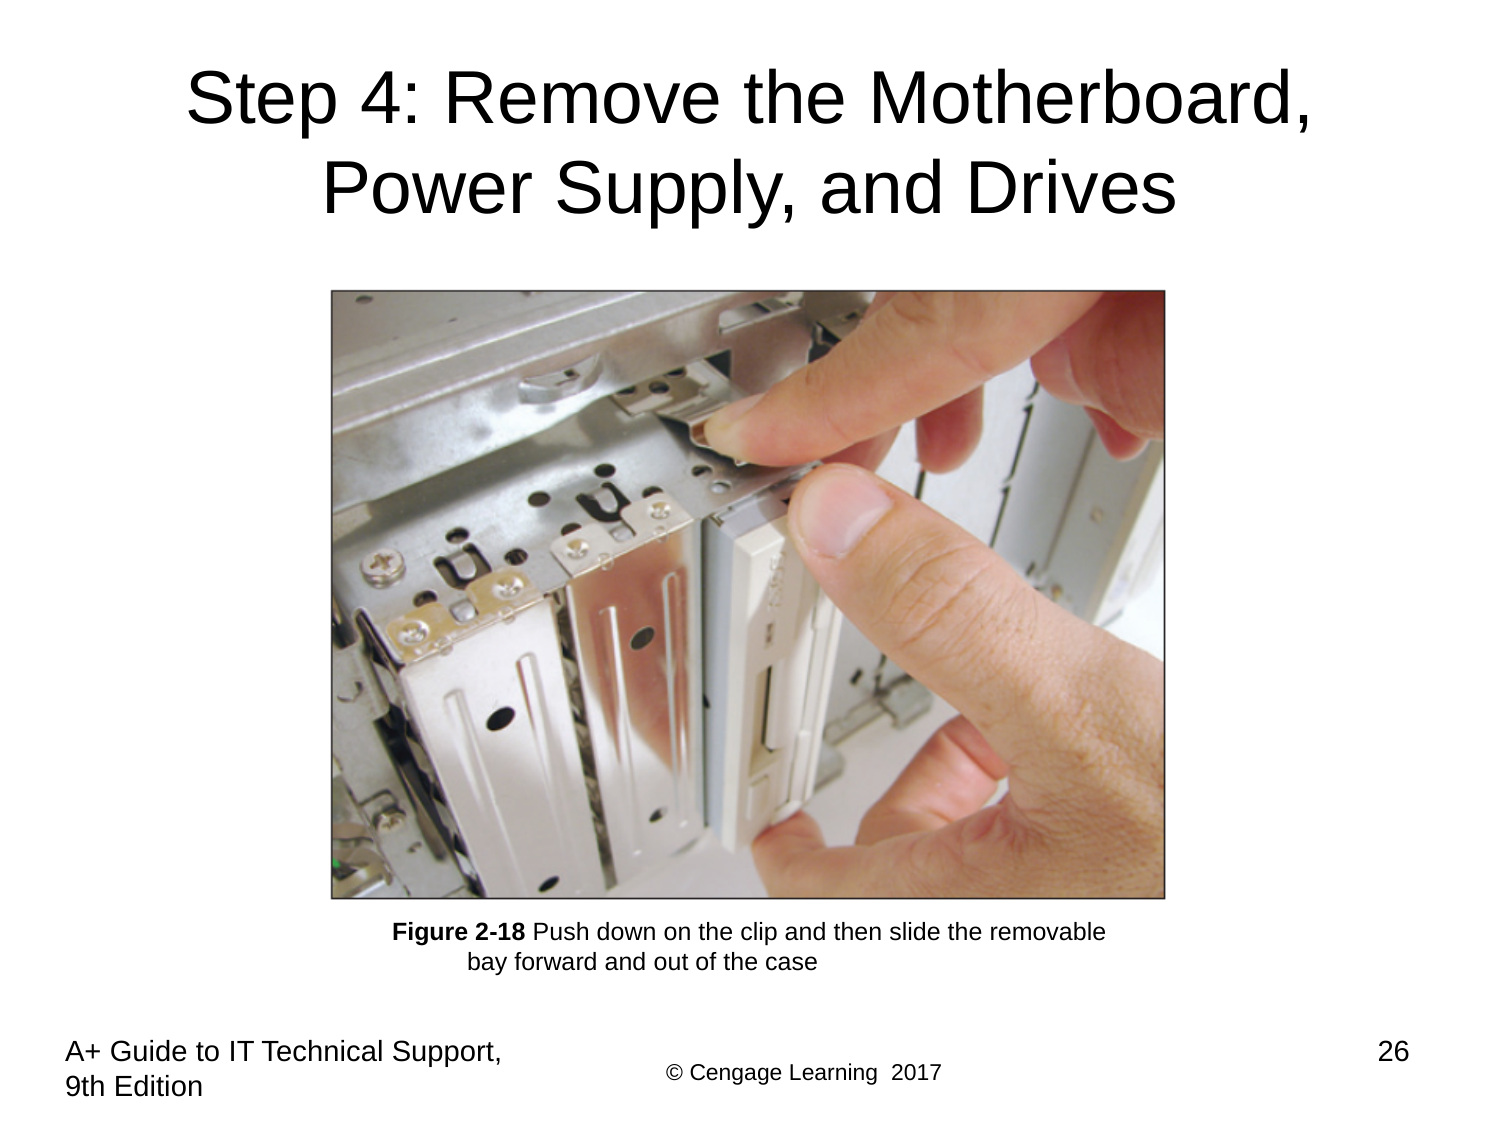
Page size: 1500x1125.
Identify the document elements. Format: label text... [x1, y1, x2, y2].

footer A+ Guide to IT Technical Support, 9th Edition [50, 1025, 550, 1104]
text_box Figure 2-18 Push down on the clip and then slide the removable bay forward and out of the case [377, 909, 1130, 984]
picture [325, 281, 1175, 909]
title Step 4: Remove the Motherboard, Power Supply, and Drives [75, 45, 1425, 233]
slide_number <number> [1074, 1024, 1425, 1103]
